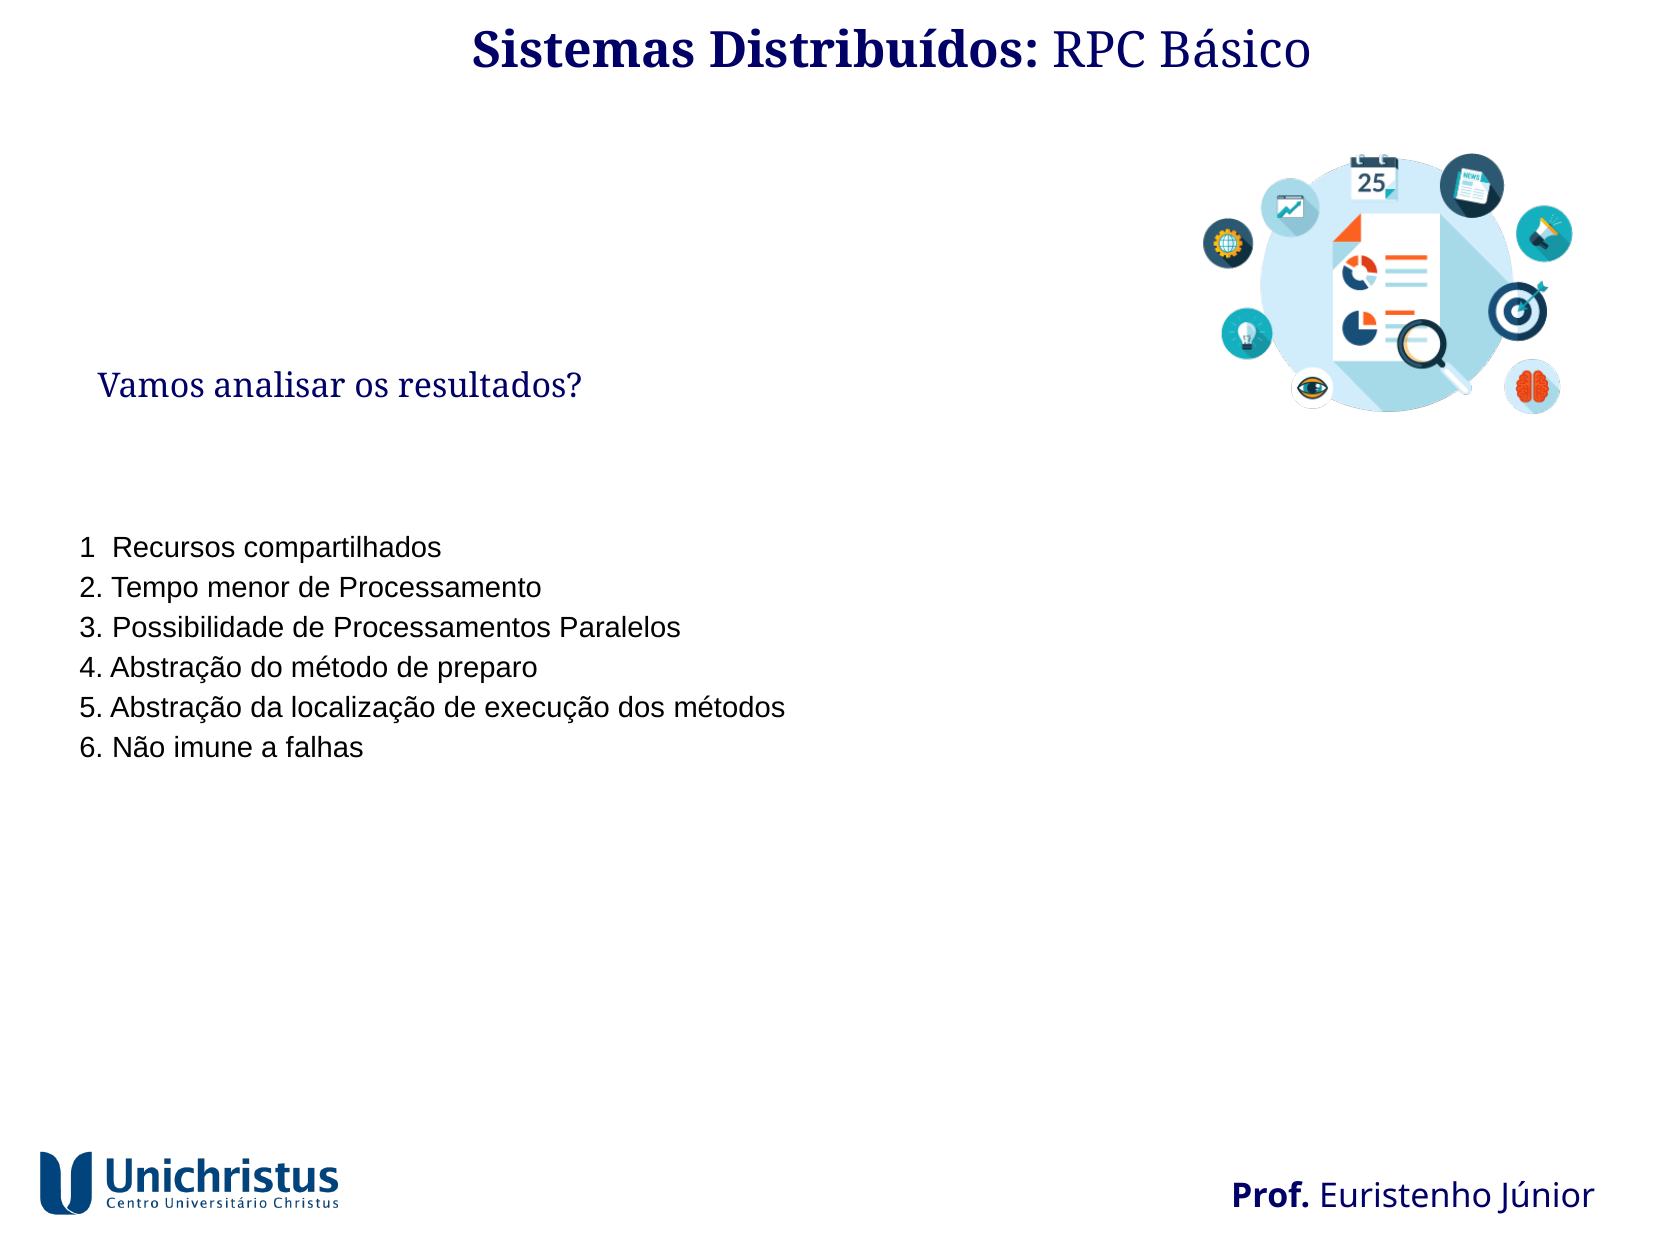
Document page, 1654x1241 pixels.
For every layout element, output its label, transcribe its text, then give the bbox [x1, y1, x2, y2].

text_box 1 Recursos compartilhados 2. Tempo menor de Processamento 3. Possibilidade de Processamentos Paralelos 4. Abstração do método de preparo 5. Abstração da localização de execução dos métodos 6. Não imune a falhas [64, 507, 1099, 685]
picture [1192, 153, 1583, 416]
picture [35, 1148, 343, 1217]
text_box Sistemas Distribuídos: RPC Básico [457, 6, 1349, 113]
text_box Vamos analisar os resultados? [82, 354, 618, 414]
text_box Prof. Euristenho Júnior [1216, 1163, 1654, 1224]
